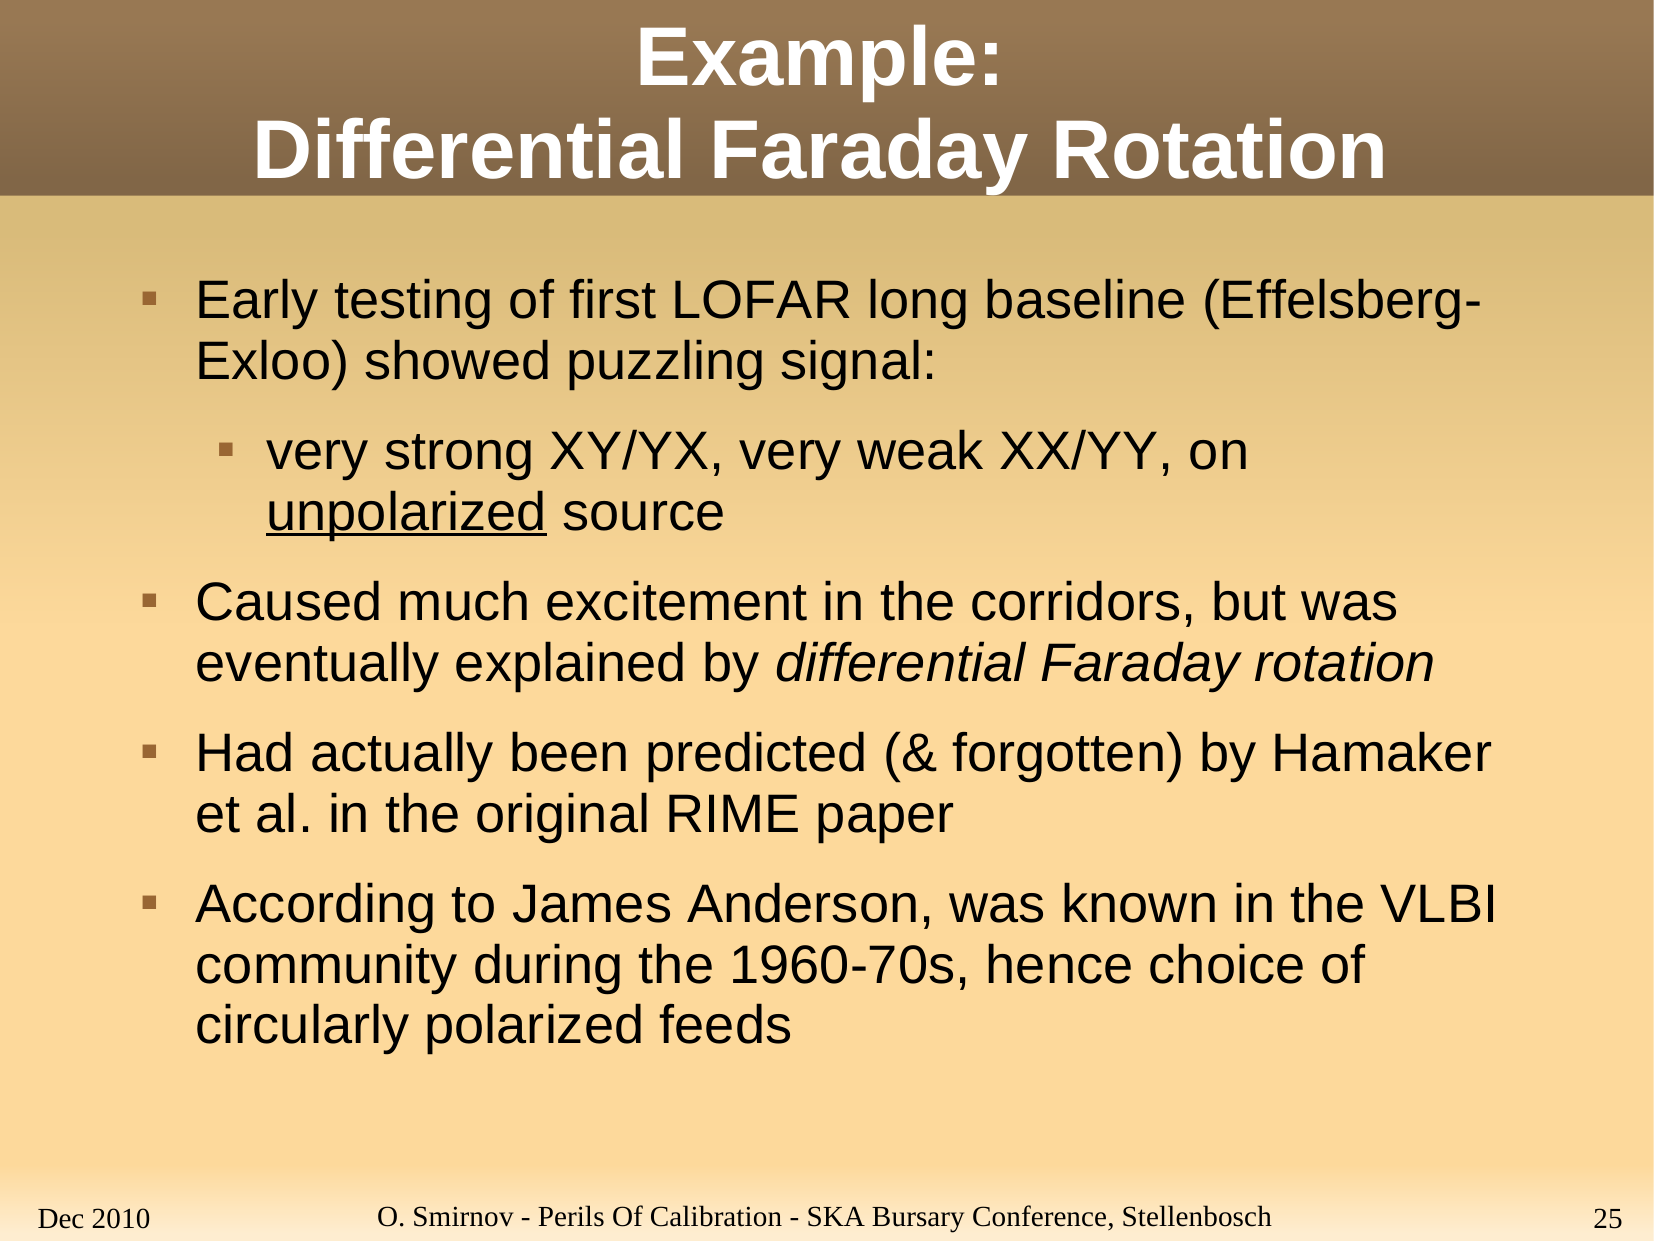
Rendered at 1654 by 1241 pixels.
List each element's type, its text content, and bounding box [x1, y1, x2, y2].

title Example: Differential Faraday Rotation [76, 0, 1565, 208]
list Early testing of first LOFAR long baseline (Effelsberg-Exloo) showed puzzling signal: very strong XY/YX, very weak XX/YY, on unpolarized source Caused much excitement in the corridors, but was eventually explained by differential Faraday rotation Had actually been predicted (& forgotten) by Hamaker et al. in the original RIME paper According to James Anderson, was known in the VLBI community during the 1960-70s, hence choice of circularly polarized feeds [124, 269, 1537, 1128]
picture [0, 0, 1654, 1241]
